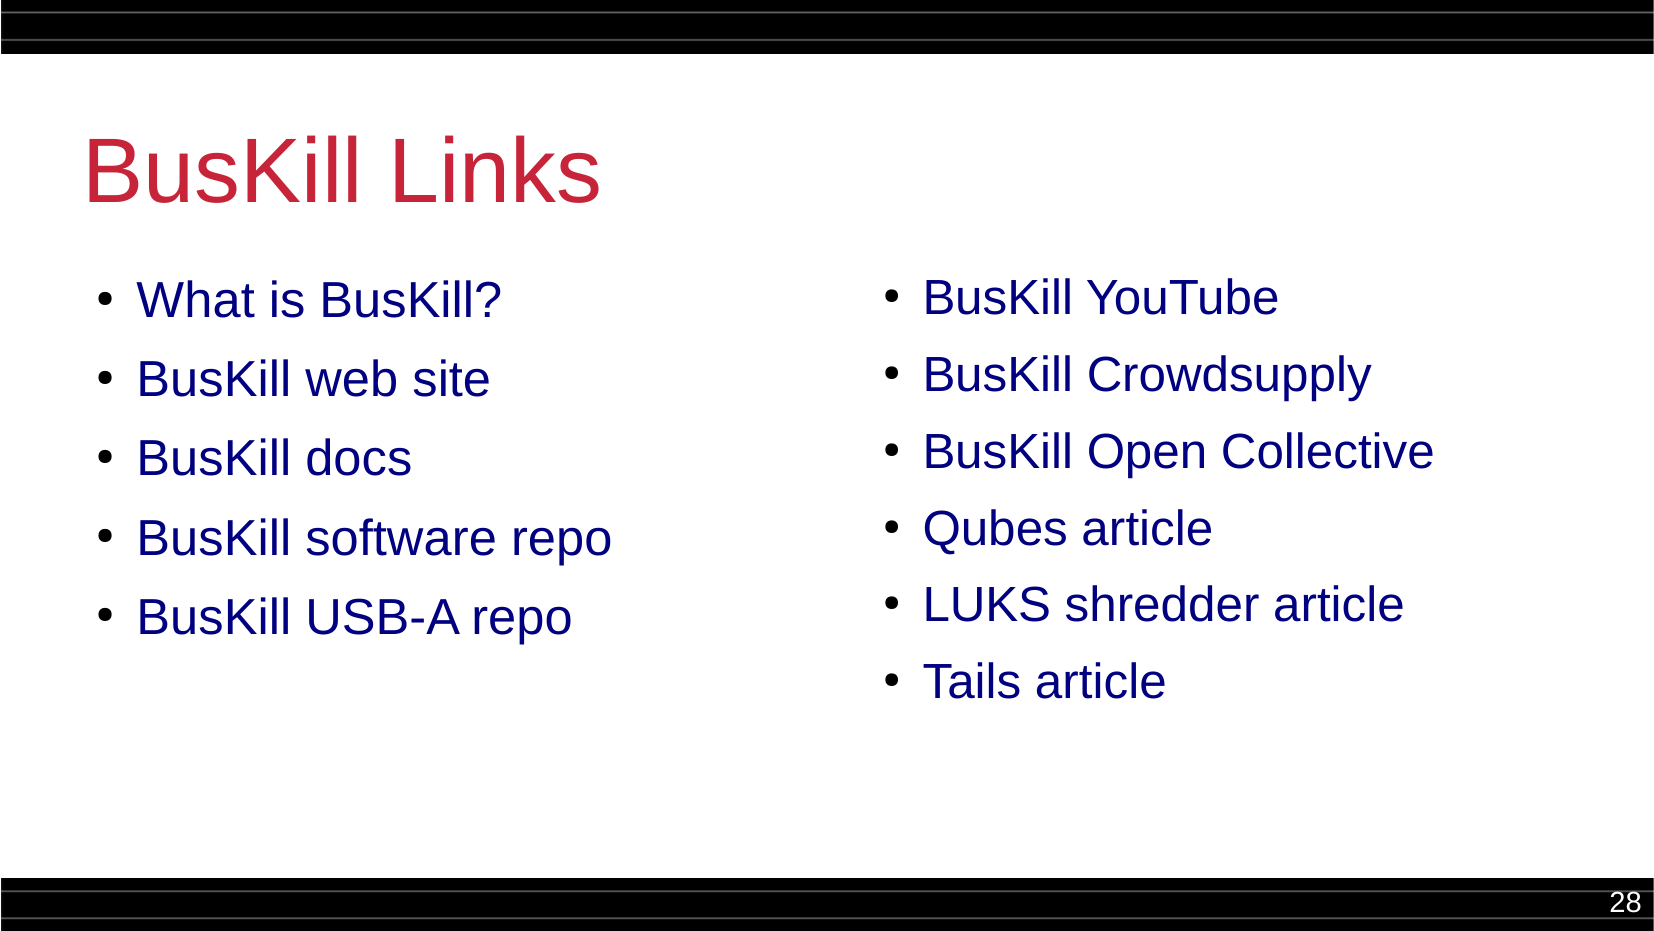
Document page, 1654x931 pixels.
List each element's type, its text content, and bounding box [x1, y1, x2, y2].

list What is BusKill? BusKill web site BusKill docs BusKill software repo BusKill USB-A repo [82, 271, 751, 646]
picture [1, 878, 1654, 931]
list BusKill YouTube BusKill Crowdsupply BusKill Open Collective Qubes article LUKS shredder article Tails article [870, 270, 1441, 756]
picture [1, 0, 1654, 54]
title BusKill Links [82, 92, 1571, 249]
